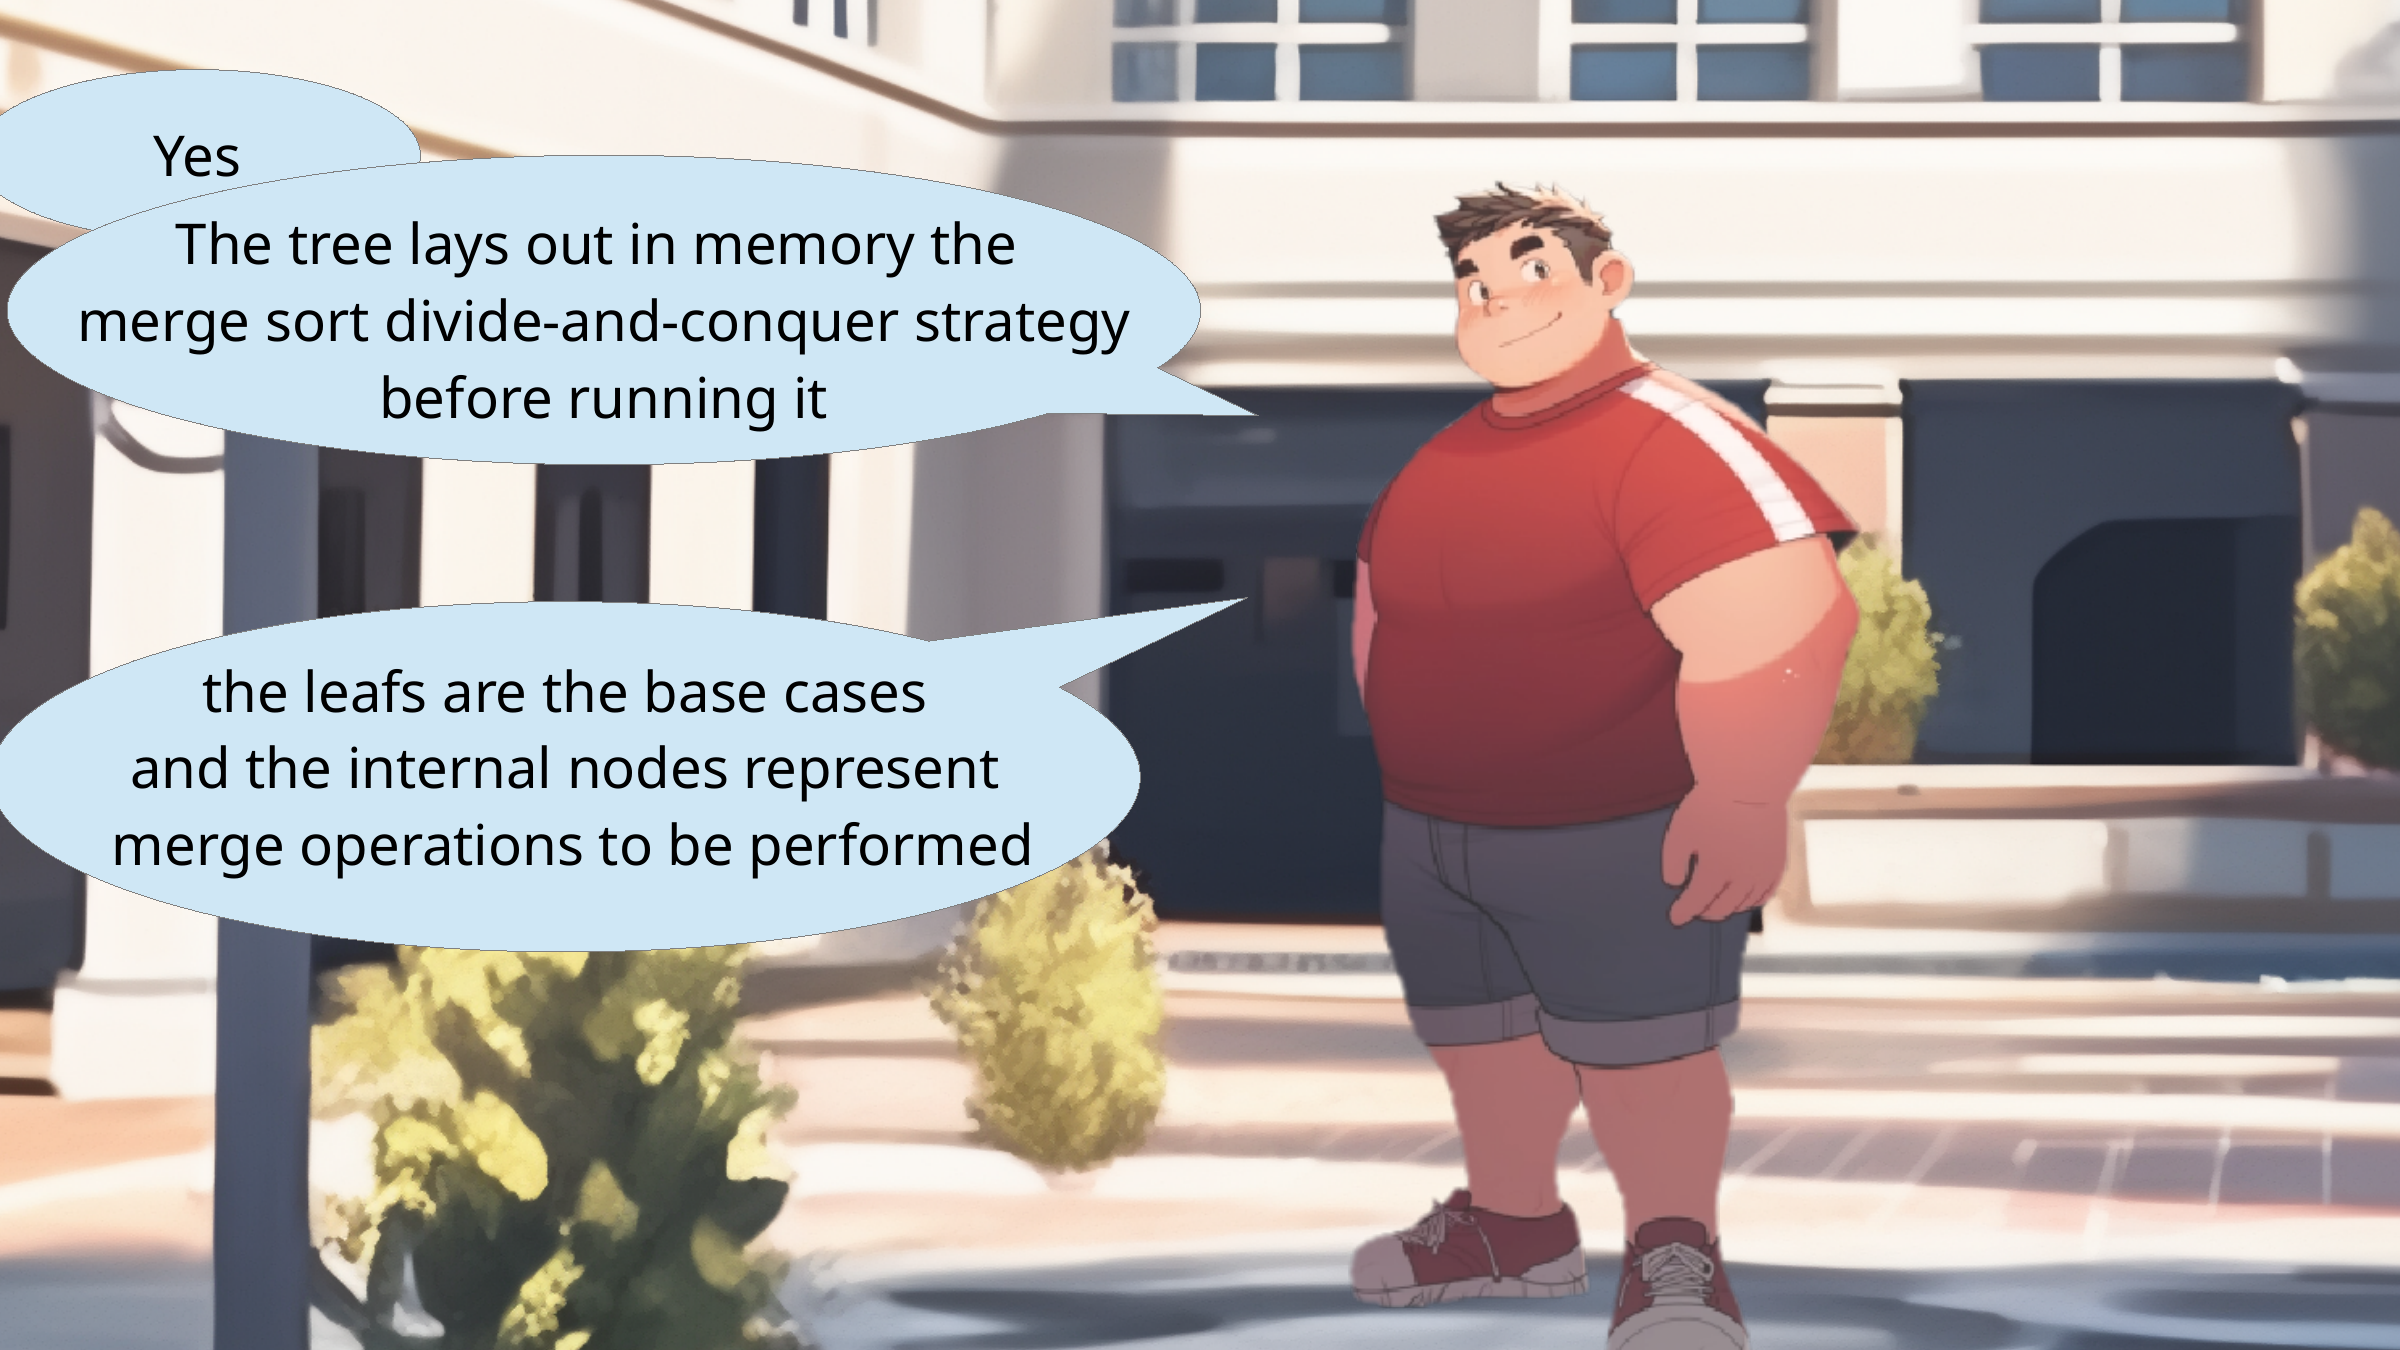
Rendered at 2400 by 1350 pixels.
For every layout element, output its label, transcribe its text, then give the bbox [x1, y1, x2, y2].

picture [0, 0, 2400, 1350]
text_box The tree lays out in memory the merge sort divide-and-conquer strategy before running it [7, 155, 892, 465]
text_box the leafs are the base cases and the internal nodes represent merge operations to be performed [0, 601, 892, 952]
text_box Yes [0, 69, 421, 230]
